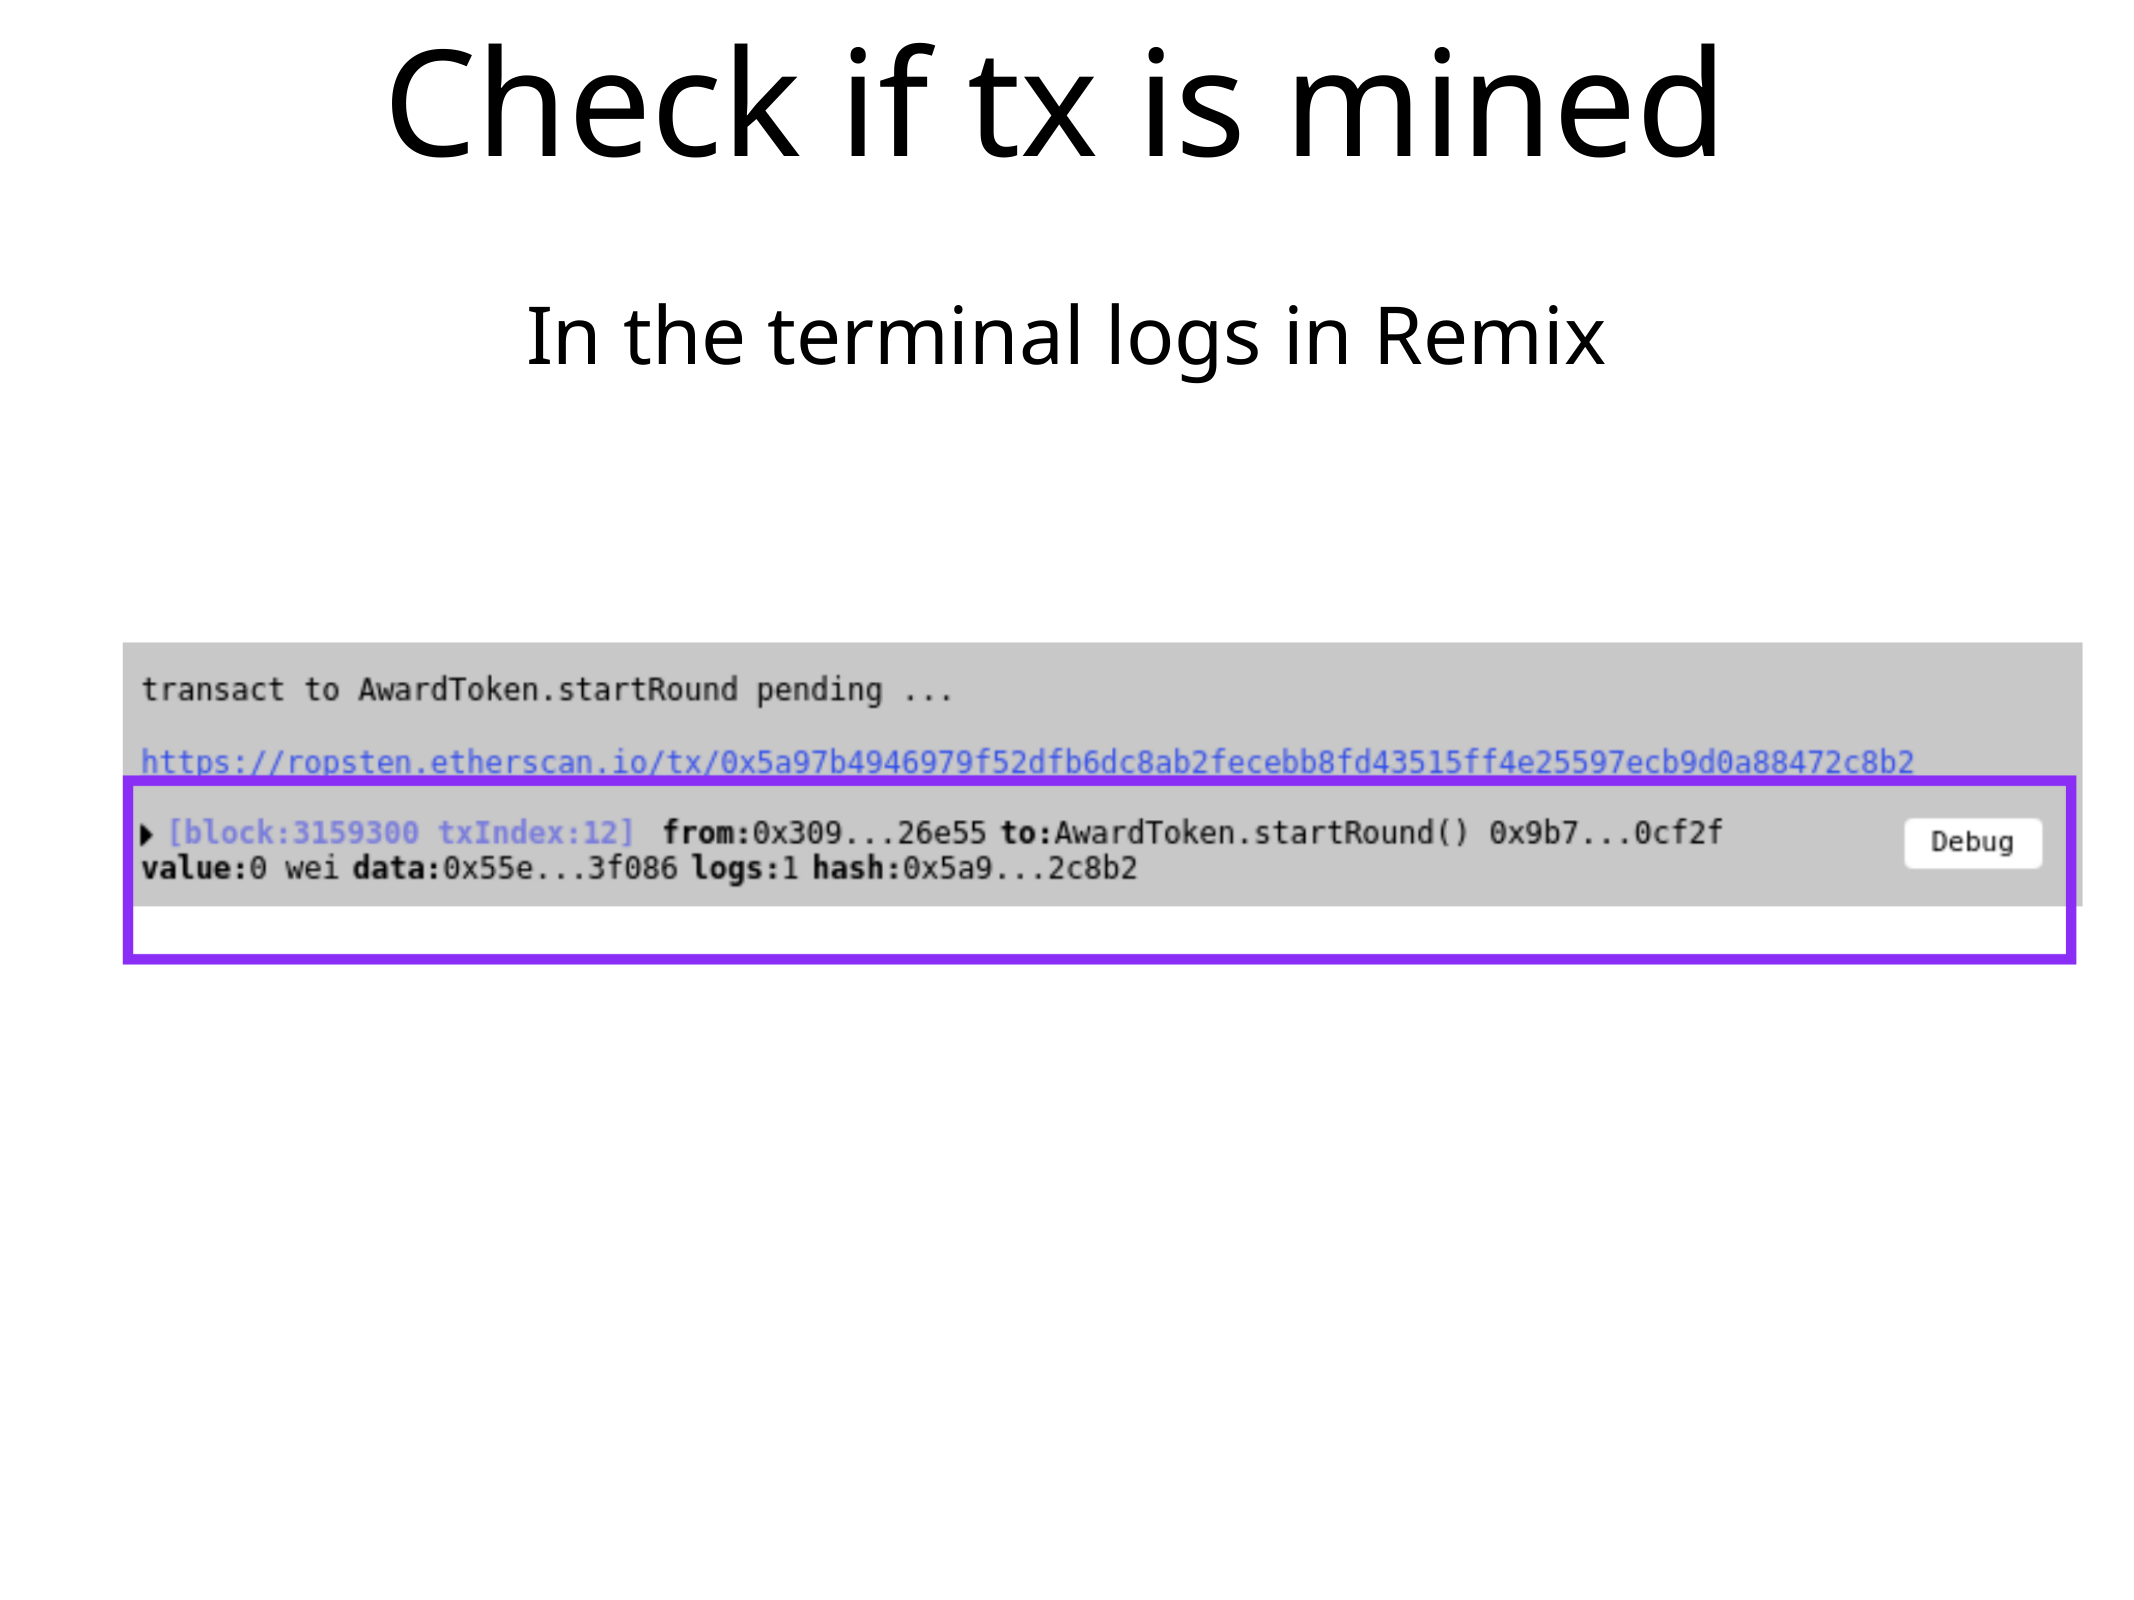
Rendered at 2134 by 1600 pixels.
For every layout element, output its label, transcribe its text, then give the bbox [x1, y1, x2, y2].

title Check if tx is mined [59, 0, 2054, 196]
subtitle In the terminal logs in Remix [112, 277, 2021, 558]
picture [44, 576, 2134, 1083]
